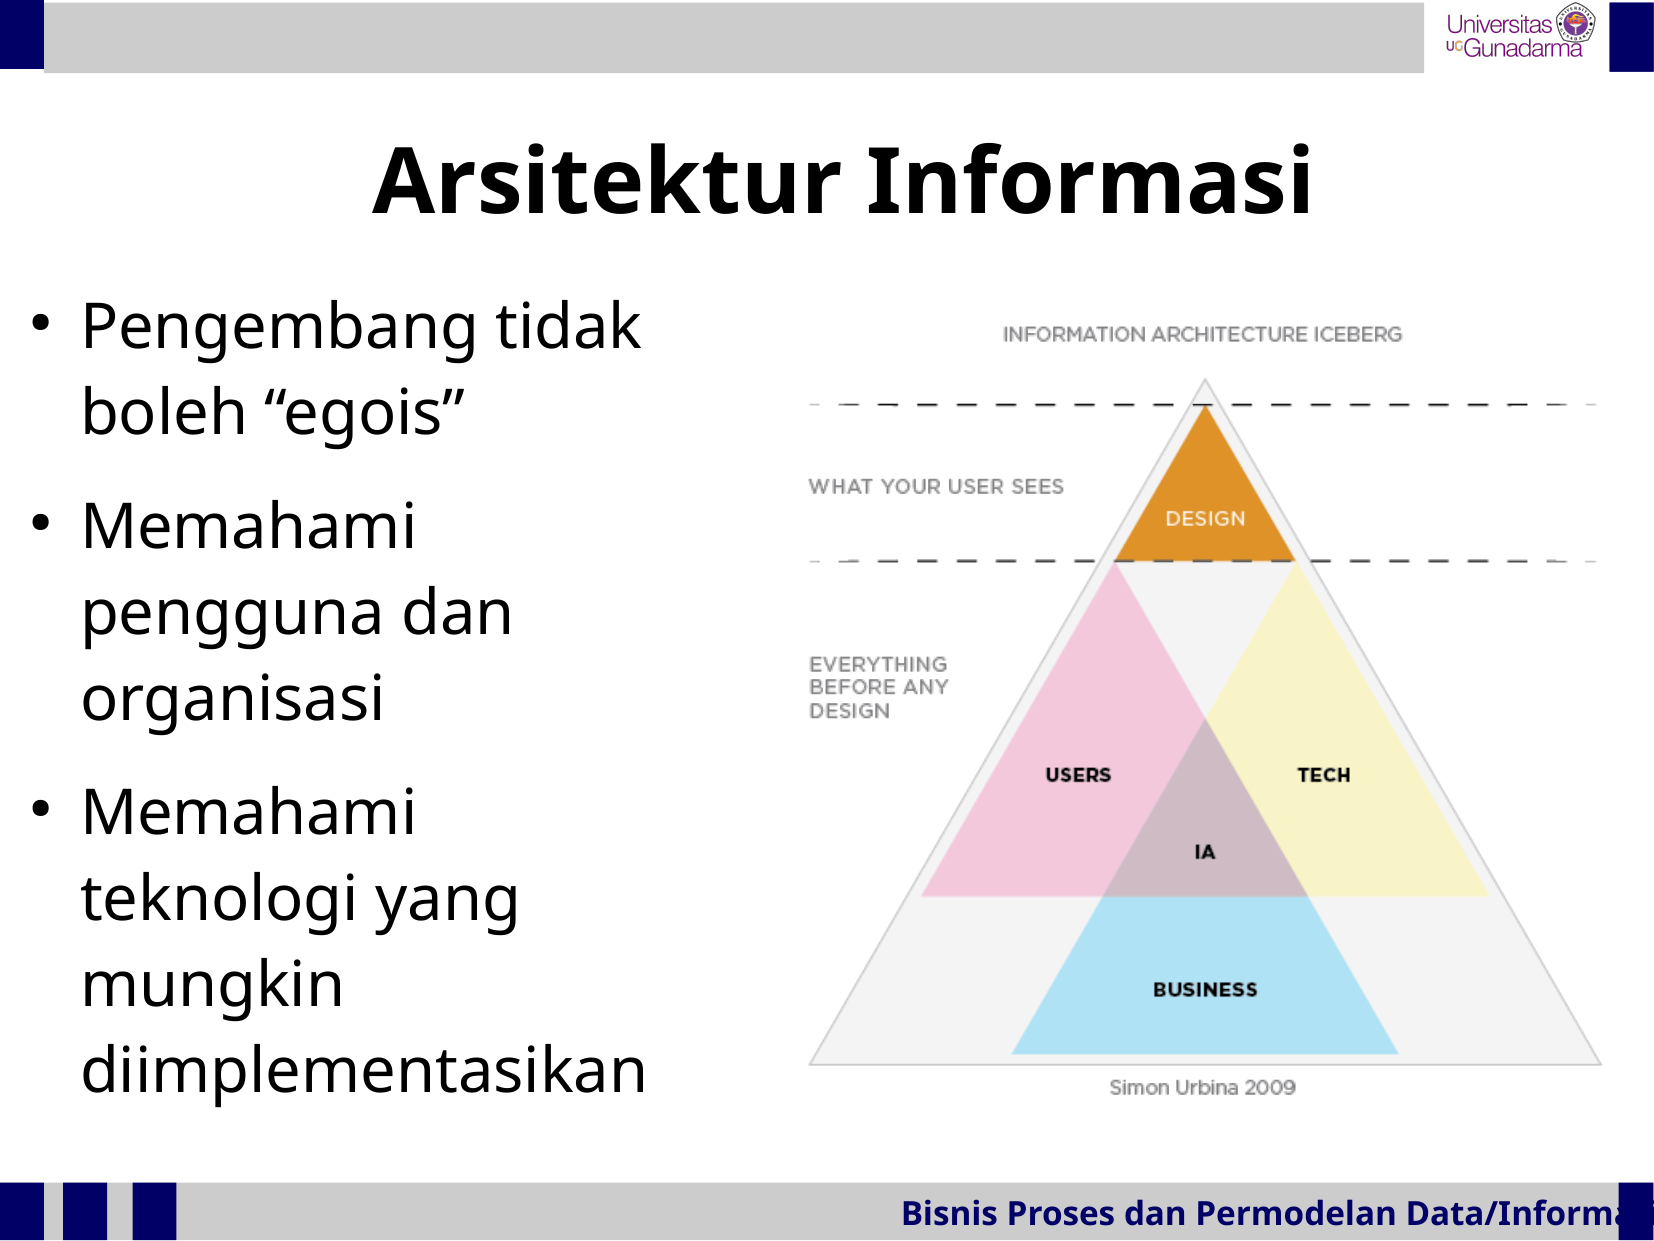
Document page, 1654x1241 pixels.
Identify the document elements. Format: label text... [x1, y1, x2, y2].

picture [1437, 2, 1610, 62]
picture [807, 324, 1603, 1098]
title Arsitektur Informasi [87, 114, 1601, 242]
list Pengembang tidak boleh “egois” Memahami pengguna dan organisasi Memahami teknologi yang mungkin diimplementasikan [12, 280, 658, 1241]
